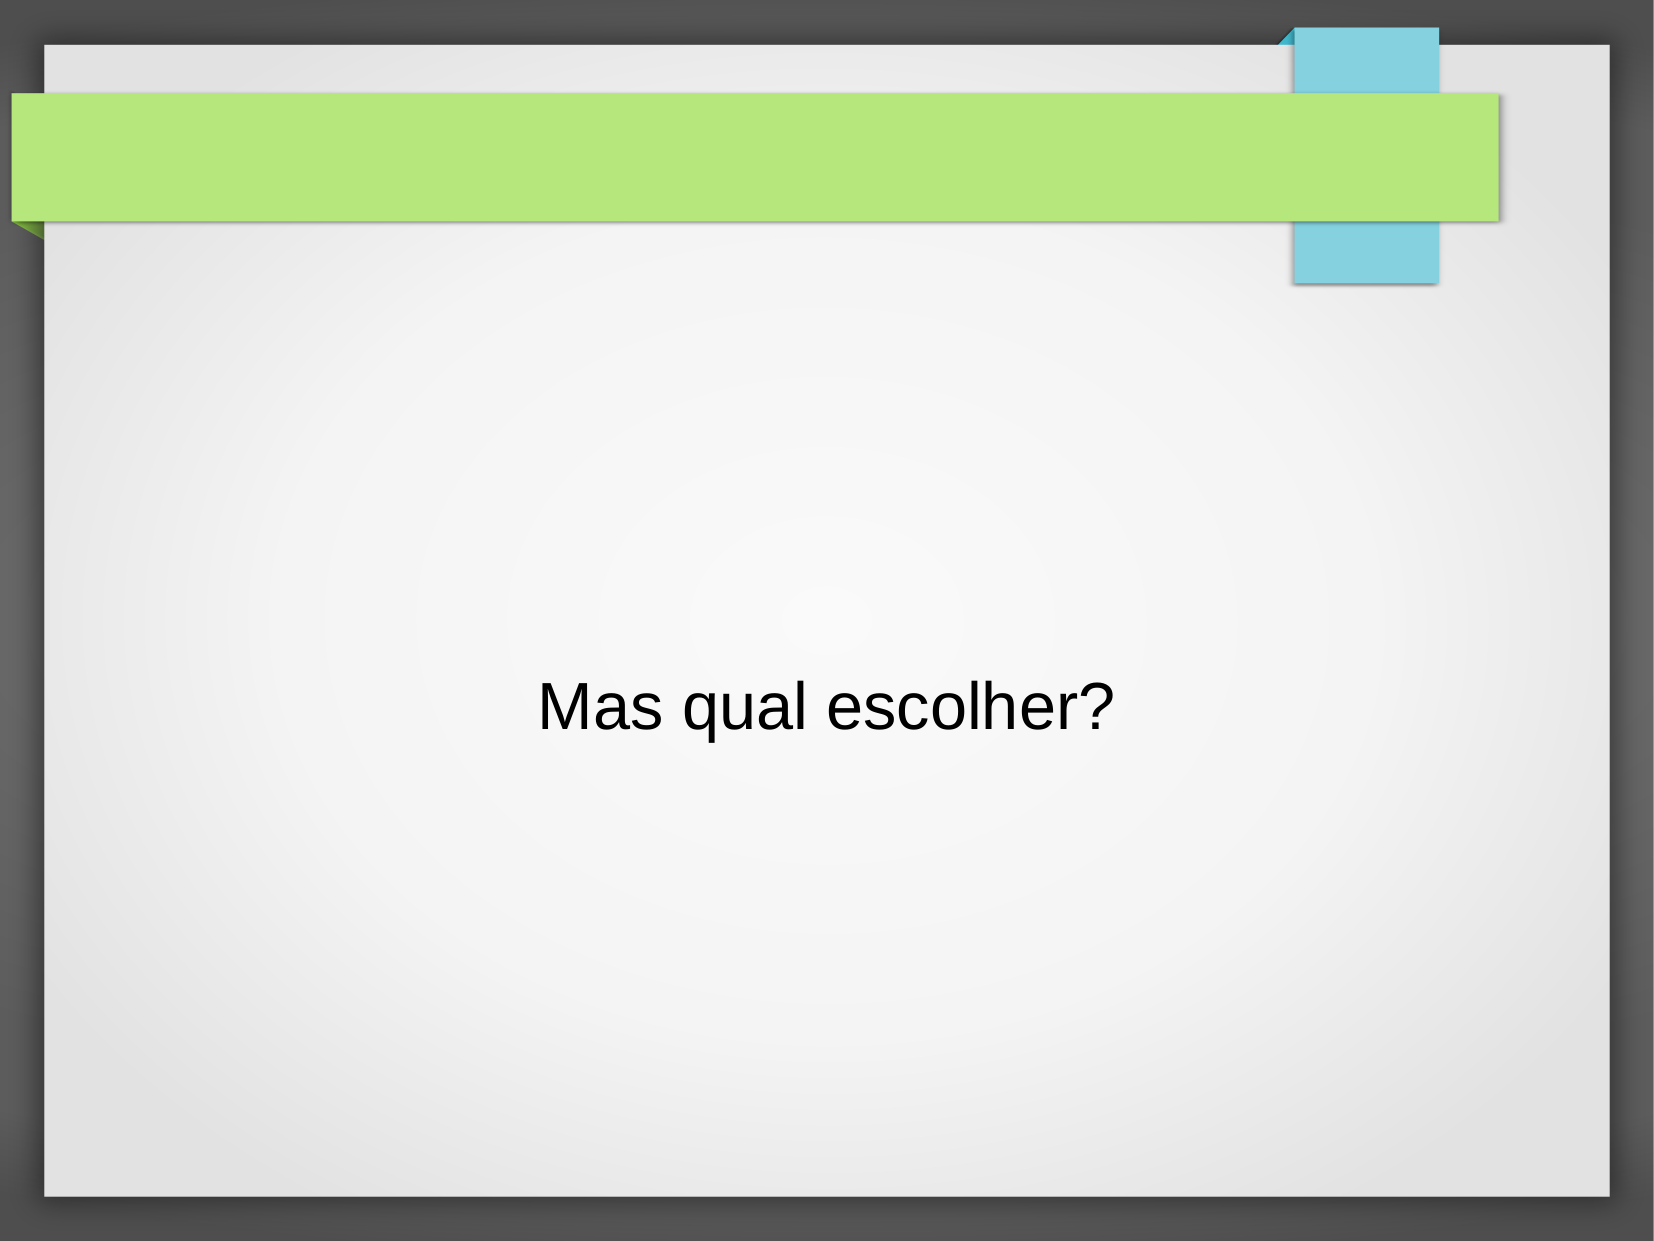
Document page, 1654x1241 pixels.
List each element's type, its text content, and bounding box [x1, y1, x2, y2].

picture [0, 0, 1654, 1241]
subtitle Mas qual escolher? [236, 432, 1418, 981]
